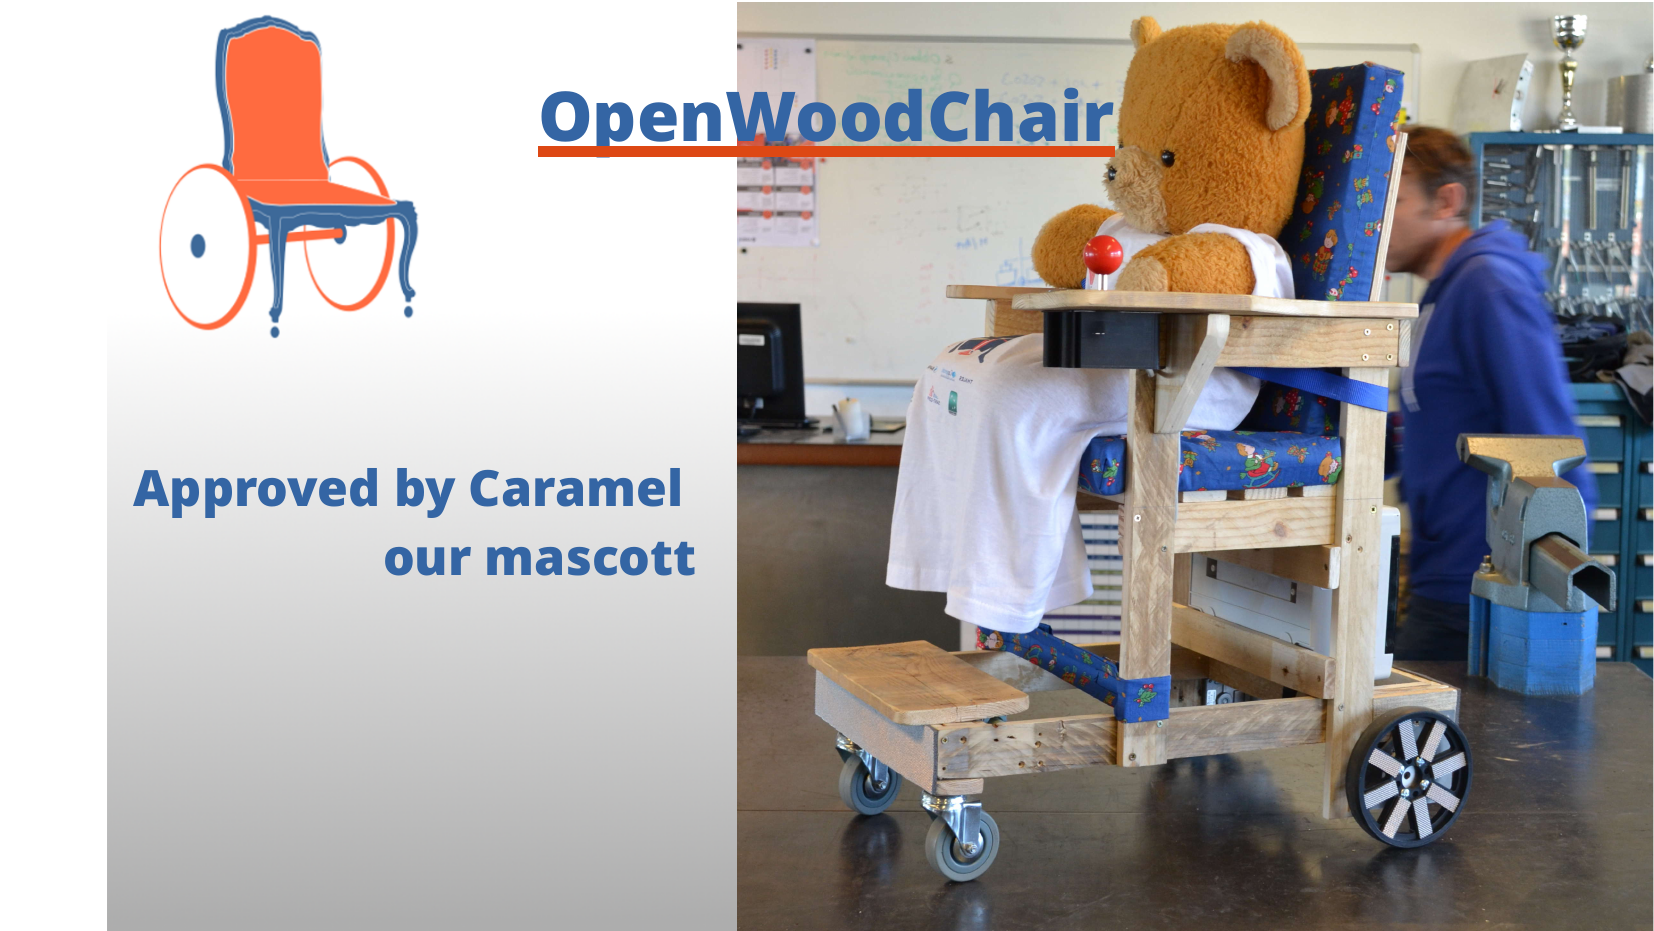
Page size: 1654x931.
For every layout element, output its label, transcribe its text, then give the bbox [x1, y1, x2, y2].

subtitle Approved by Caramel our mascott [82, 217, 697, 758]
title OpenWoodChair [82, 37, 1571, 193]
picture [106, 0, 1654, 931]
